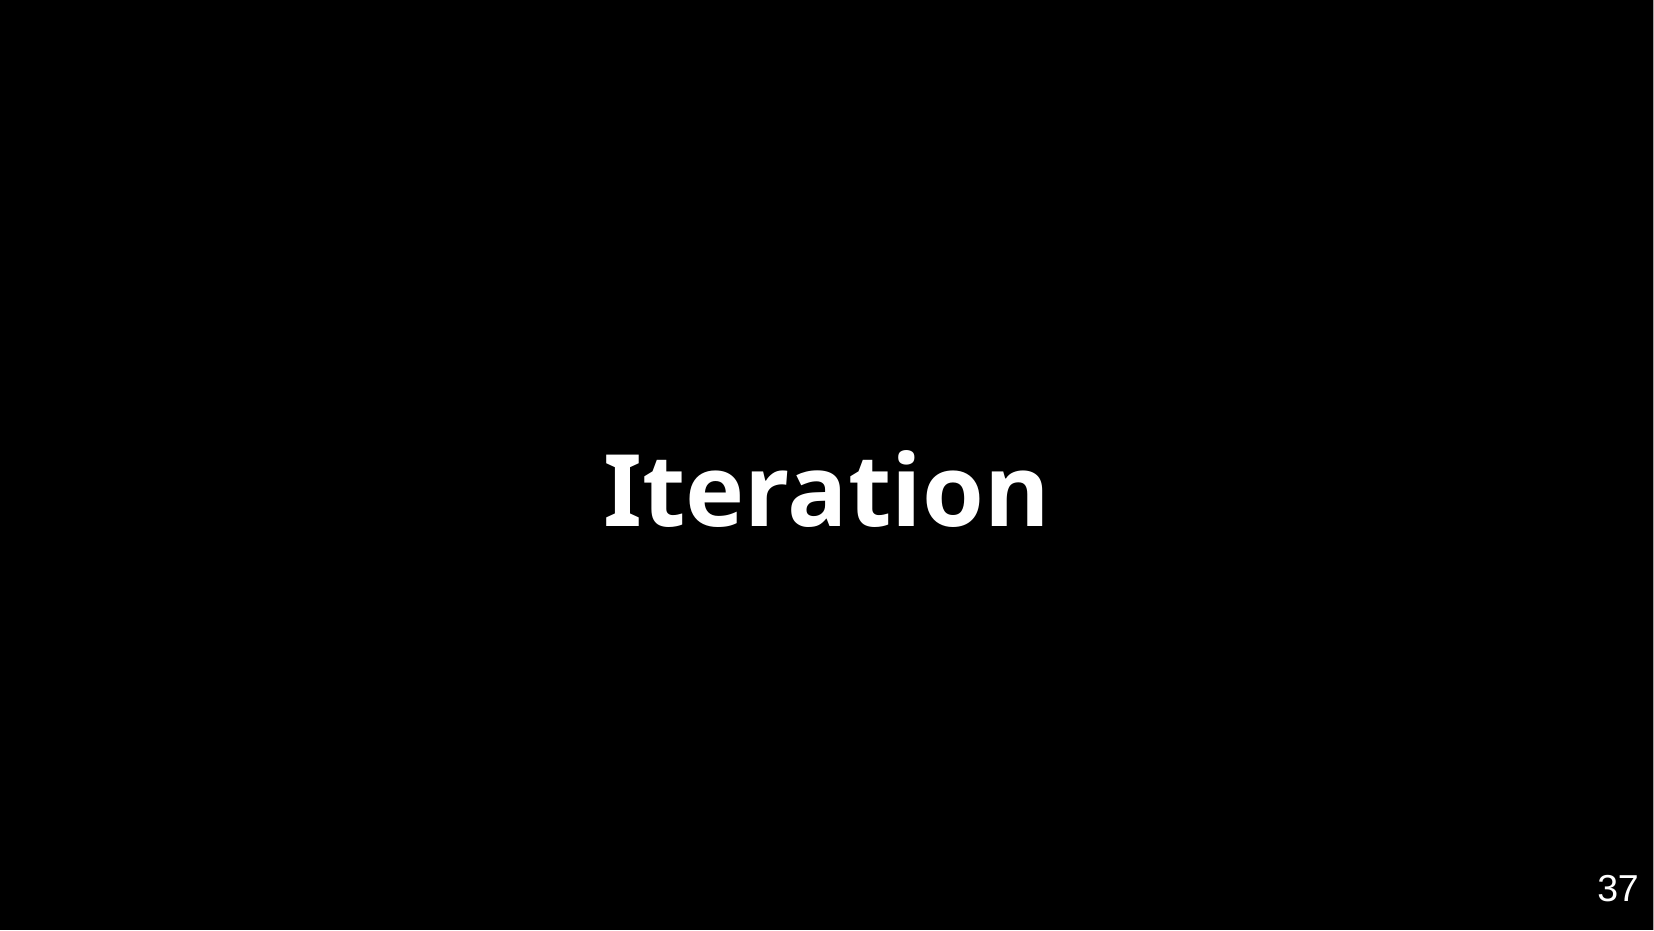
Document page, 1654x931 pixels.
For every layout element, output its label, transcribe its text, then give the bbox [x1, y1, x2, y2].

text_box <number> [1024, 860, 1654, 931]
subtitle Iteration [82, 217, 1571, 758]
